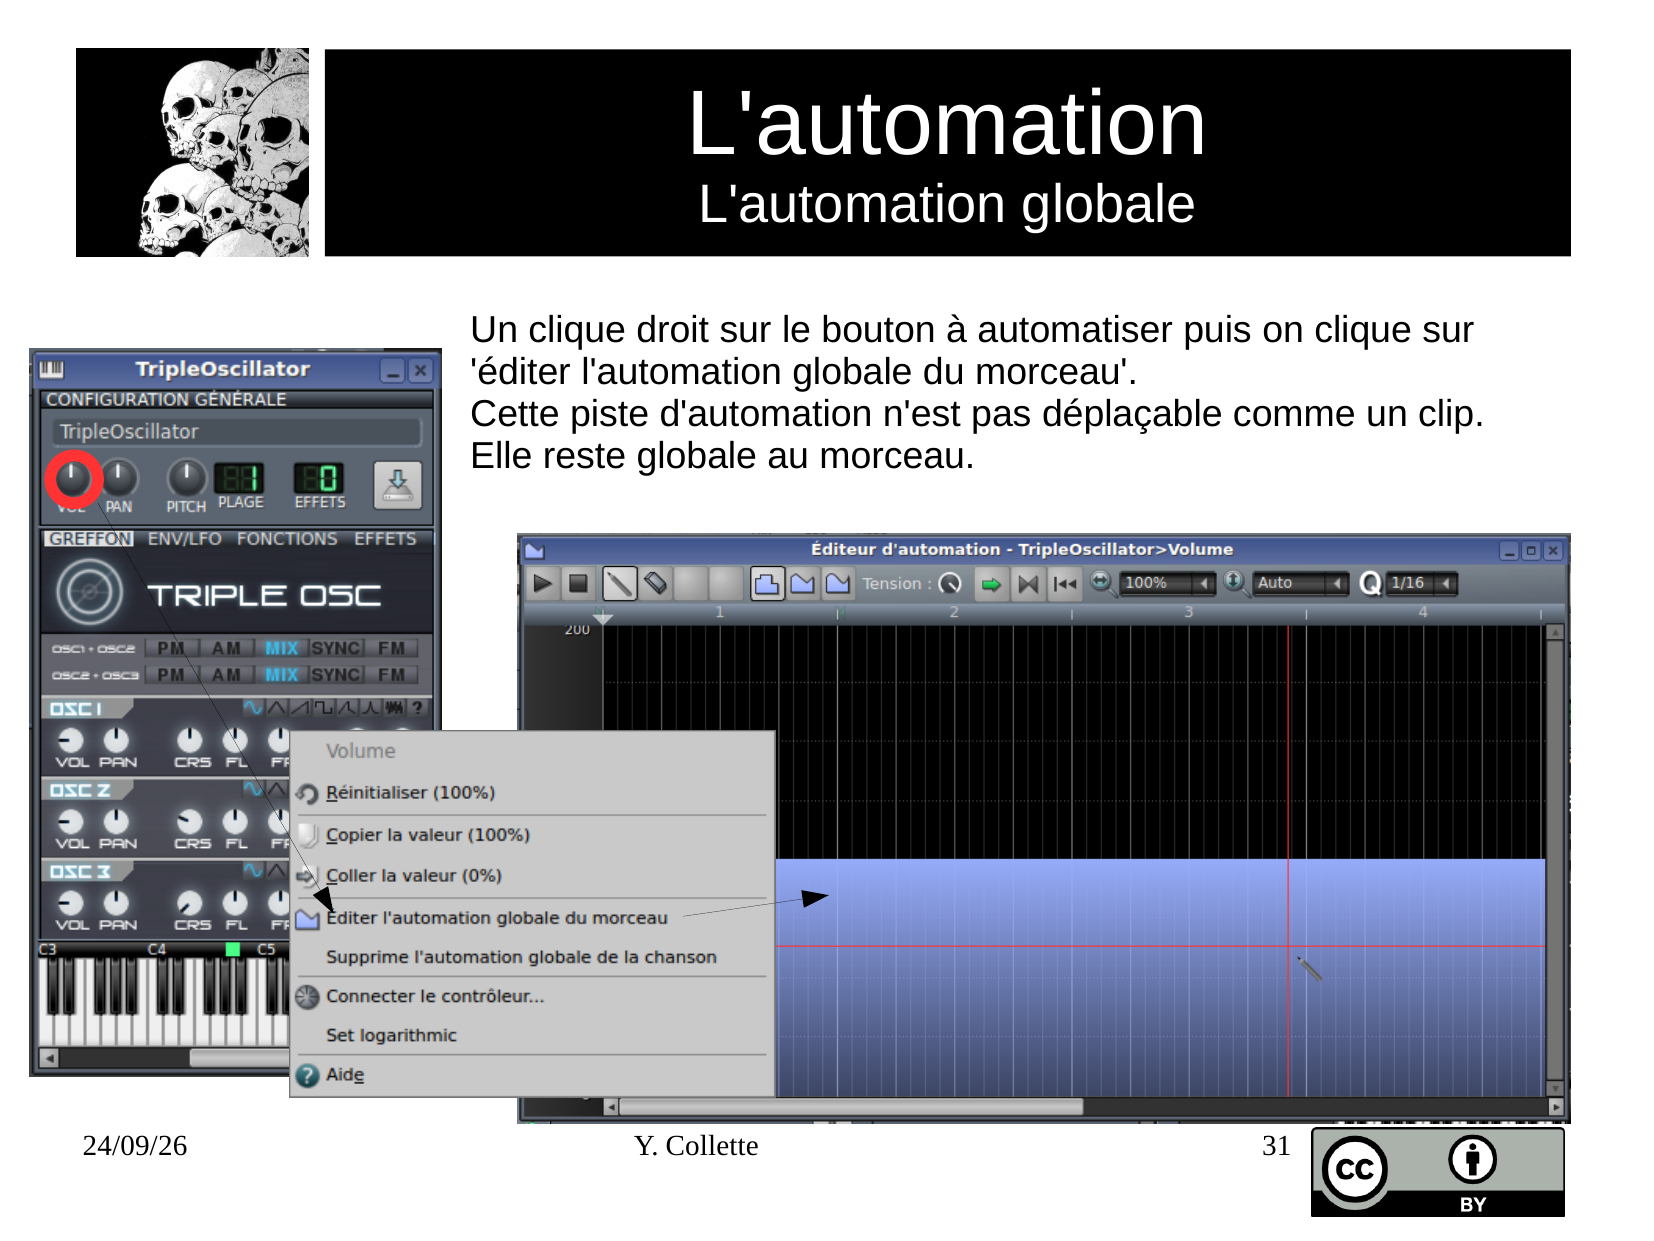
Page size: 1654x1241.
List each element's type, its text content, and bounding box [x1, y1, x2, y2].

title L'automation L'automation globale [324, 49, 1571, 257]
text_box Un clique droit sur le bouton à automatiser puis on clique sur 'éditer l'automation globale du morceau'. Cette piste d'automation n'est pas déplaçable comme un clip. Elle reste globale au morceau. [455, 301, 1563, 484]
picture [1311, 1127, 1565, 1217]
picture [29, 348, 1571, 1124]
picture [76, 48, 309, 257]
